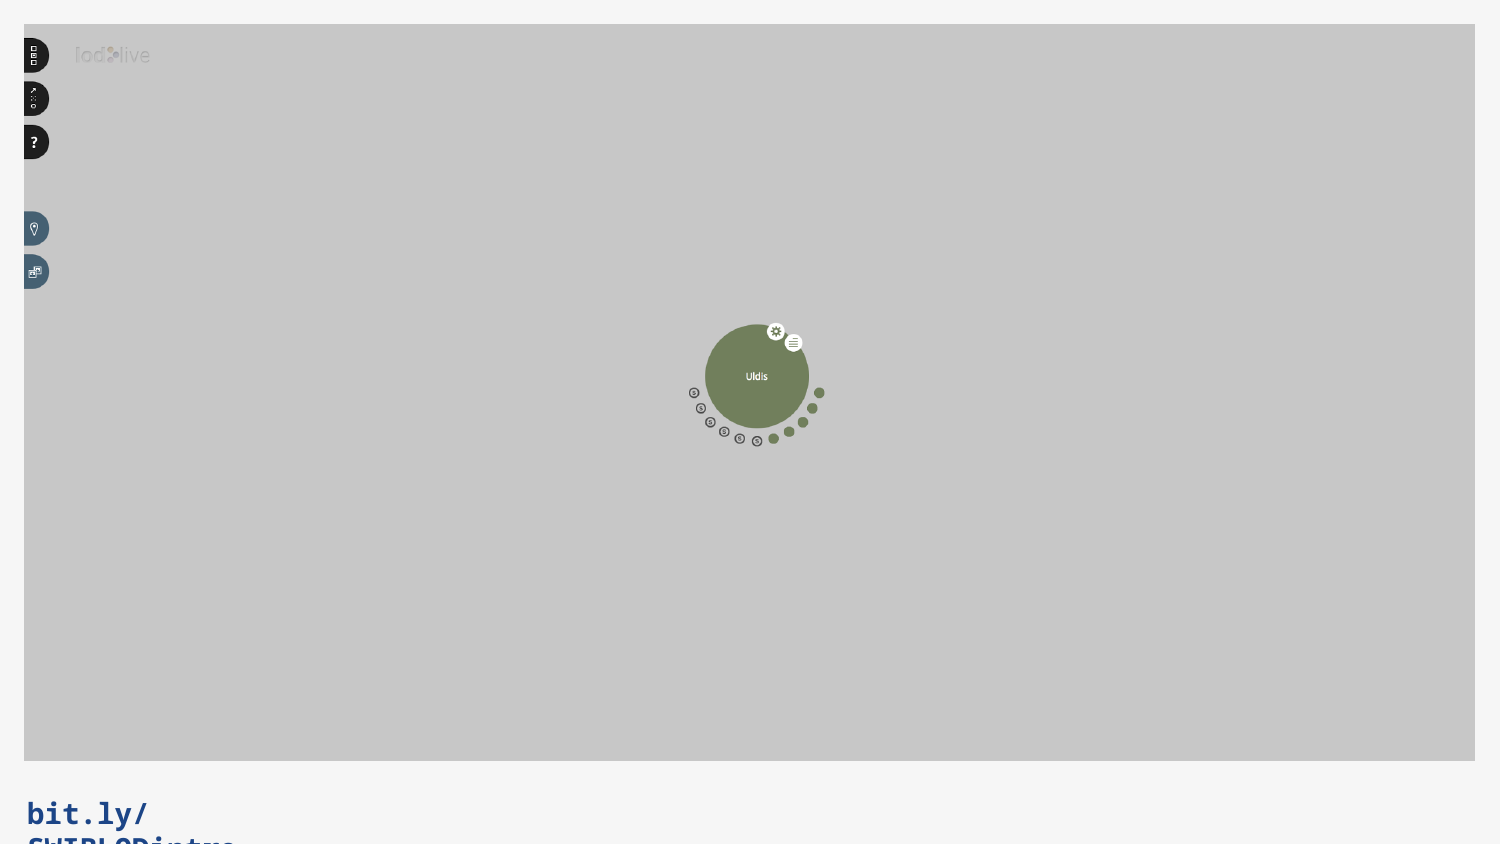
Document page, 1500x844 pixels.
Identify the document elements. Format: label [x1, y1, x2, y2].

picture [24, 24, 1475, 761]
